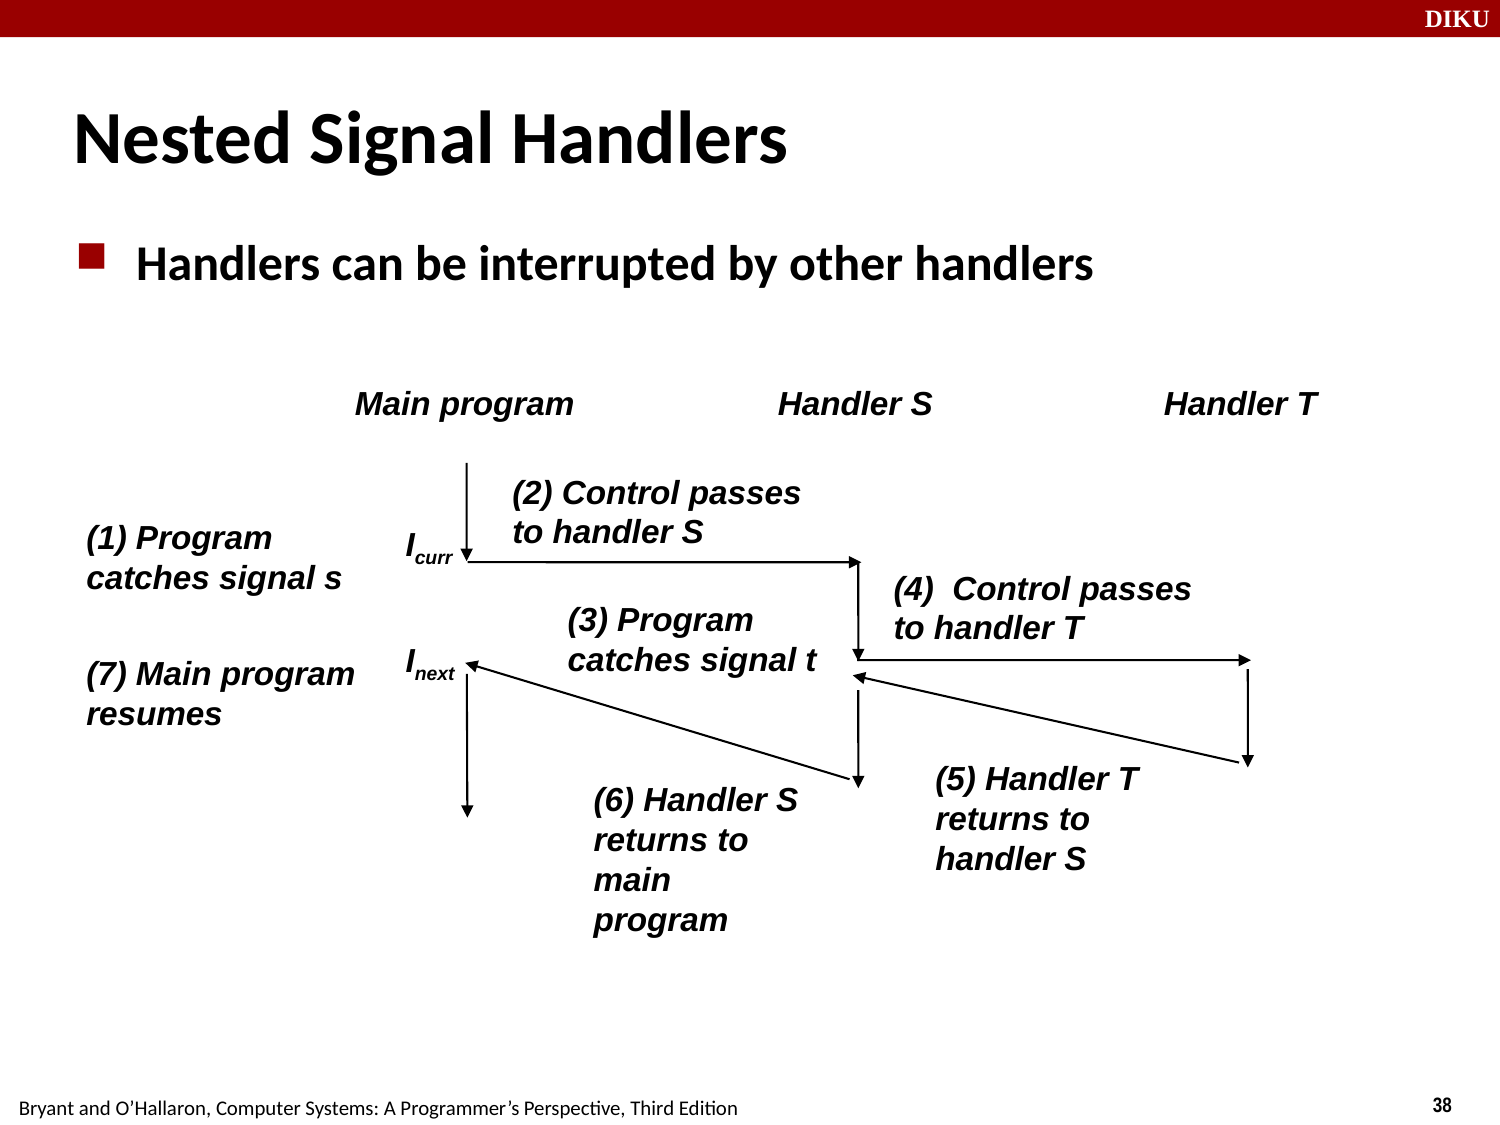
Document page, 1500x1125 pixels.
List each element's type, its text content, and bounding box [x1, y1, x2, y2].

text_box Handler S [753, 375, 964, 430]
text_box (4) Control passes to handler T [878, 559, 1226, 654]
text_box (1) Program catches signal s [71, 509, 386, 604]
text_box Inext [390, 631, 469, 692]
text_box (6) Handler S returns to main program [578, 770, 822, 945]
text_box Main program [330, 375, 601, 430]
text_box Handler T [1139, 375, 1350, 430]
text_box Icurr [390, 515, 467, 576]
text_box Handlers can be interrupted by other handlers [65, 223, 1361, 325]
text_box (5) Handler T returns to handler S [920, 750, 1163, 885]
text_box (7) Main program resumes [71, 644, 386, 740]
text_box (2) Control passes to handler S [497, 463, 834, 558]
text_box Nested Signal Handlers [58, 71, 1304, 197]
text_box (3) Program catches signal t [552, 590, 857, 685]
